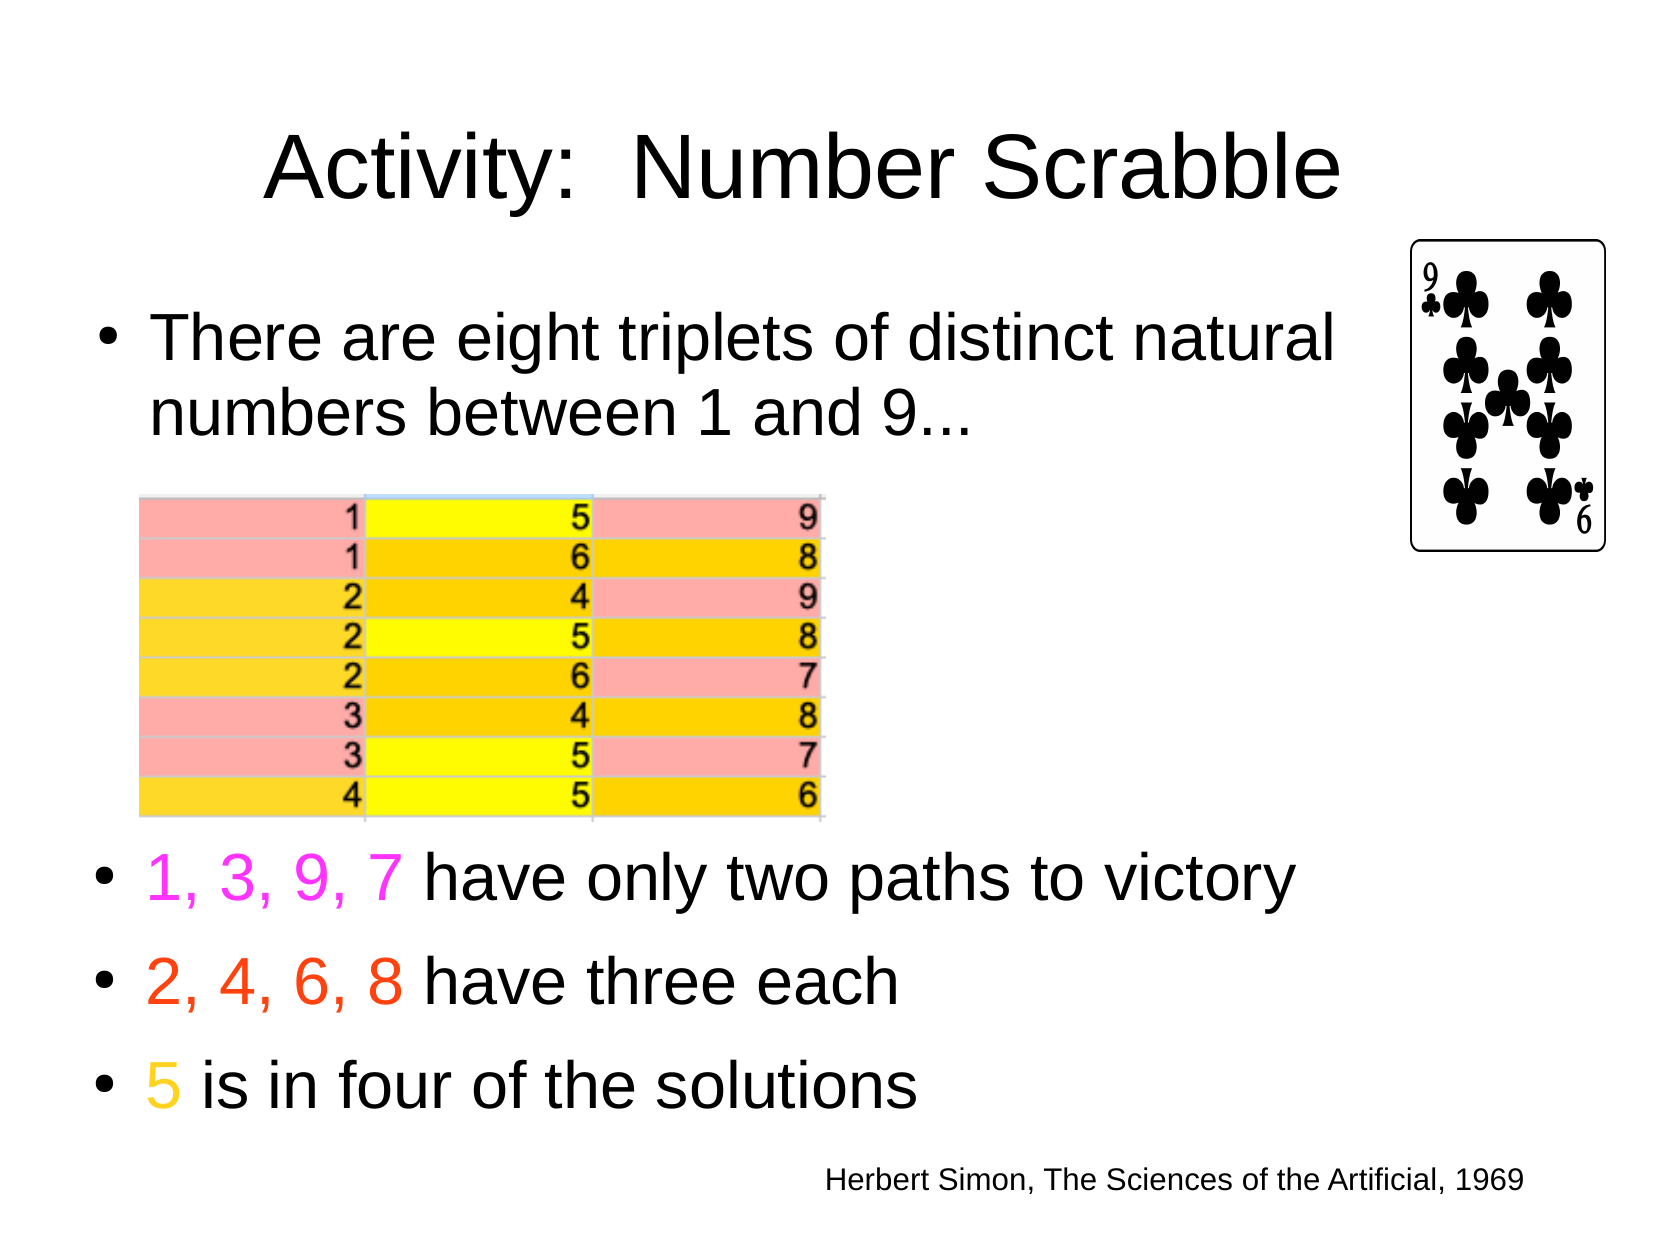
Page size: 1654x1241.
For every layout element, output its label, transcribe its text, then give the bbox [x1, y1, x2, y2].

title Activity: Number Scrabble [60, 62, 1549, 271]
text_box There are eight triplets of distinct natural numbers between 1 and 9... [78, 300, 1351, 450]
text_box 1, 3, 9, 7 have only two paths to victory 2, 4, 6, 8 have three each 5 is in four of the solutions [75, 840, 1336, 1126]
picture [139, 494, 826, 823]
picture [1410, 239, 1606, 552]
text_box Herbert Simon, The Sciences of the Artificial, 1969 [810, 1155, 1654, 1241]
